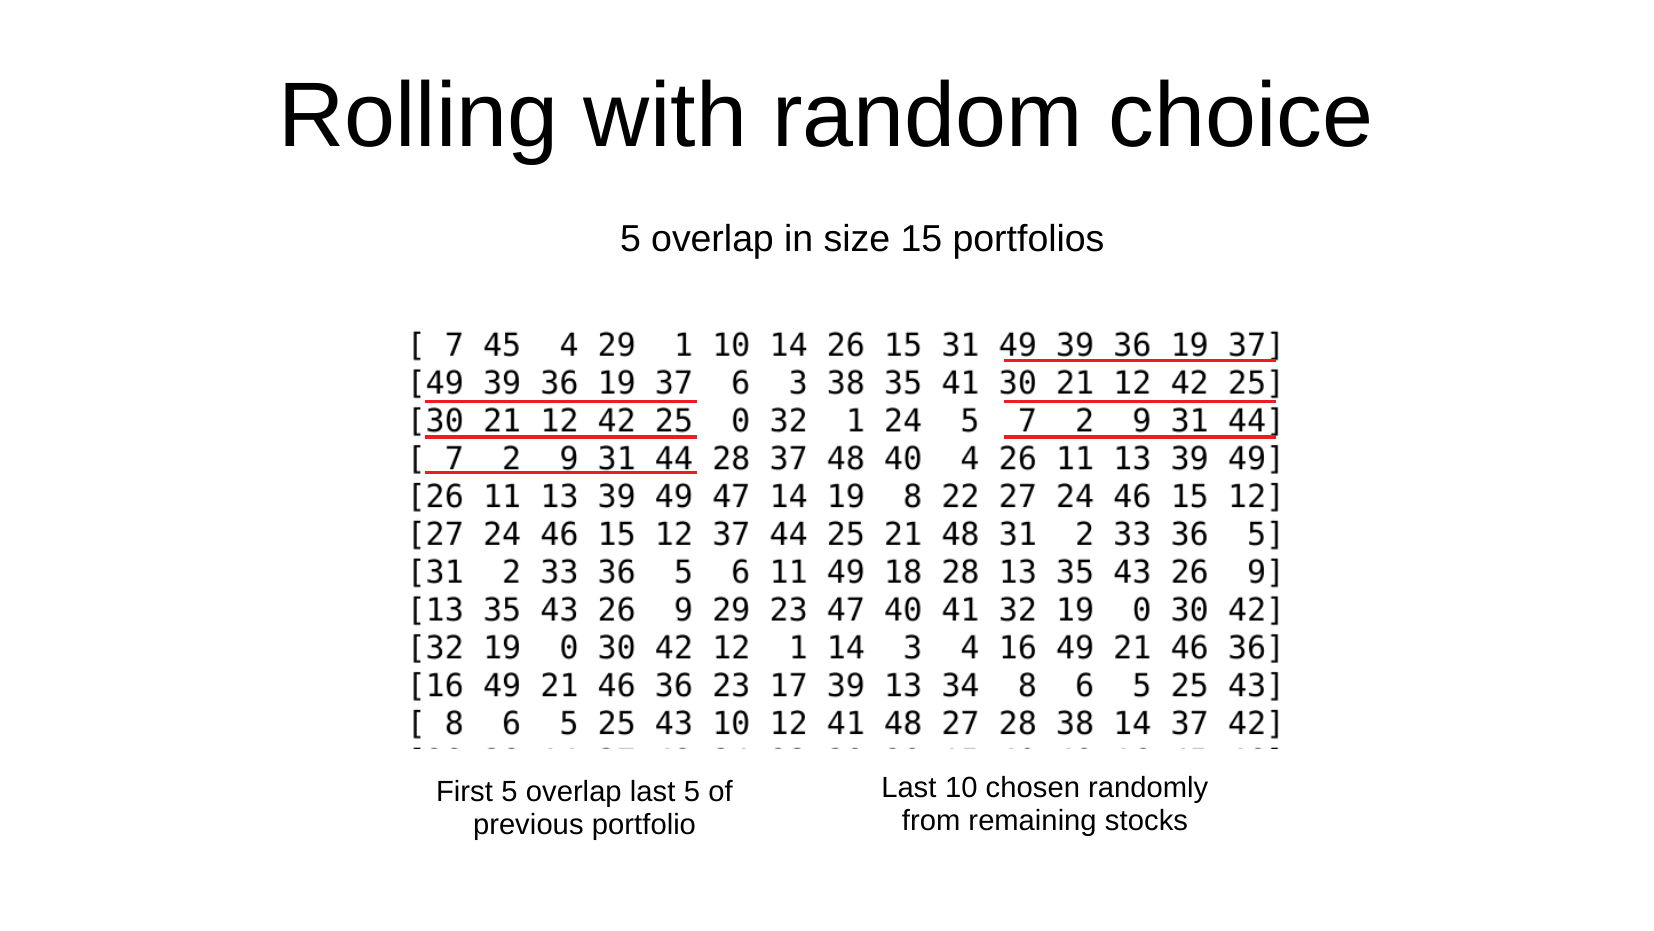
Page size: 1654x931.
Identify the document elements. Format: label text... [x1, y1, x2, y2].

text_box First 5 overlap last 5 of previous portfolio [413, 767, 756, 867]
text_box Last 10 chosen randomly from remaining stocks [862, 763, 1229, 876]
title Rolling with random choice [82, 37, 1571, 193]
list 5 overlap in size 15 portfolios [82, 217, 1571, 260]
picture [401, 318, 1288, 749]
